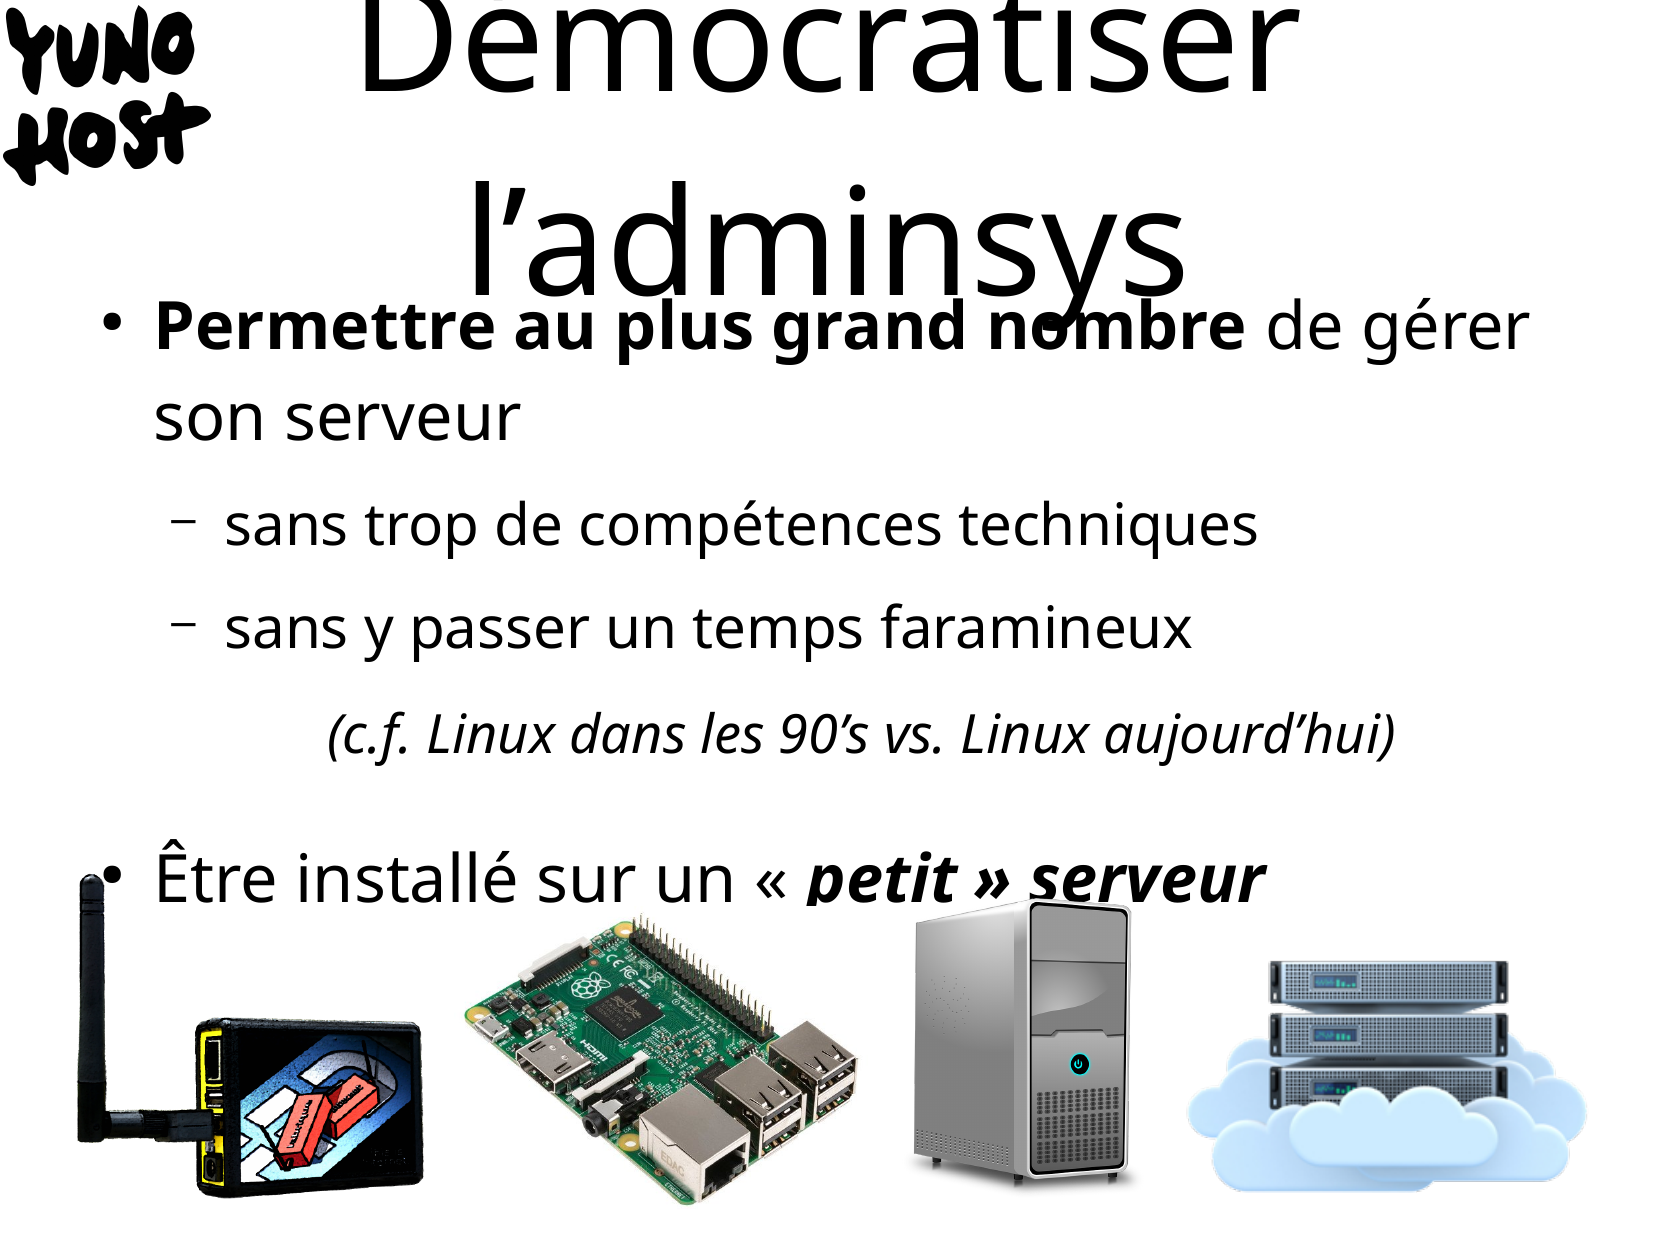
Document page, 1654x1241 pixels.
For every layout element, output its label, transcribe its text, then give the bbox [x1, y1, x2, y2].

picture [898, 896, 1147, 1198]
picture [3, 5, 211, 186]
picture [1173, 941, 1606, 1193]
picture [41, 853, 870, 1215]
title Démocratiser l’adminsys [82, 31, 1571, 239]
list Permettre au plus grand nombre de gérer son serveur sans trop de compétences techniques sans y passer un temps faramineux (c.f. Linux dans les 90’s vs. Linux aujourd’hui) Être installé sur un « petit » serveur [82, 278, 1571, 998]
